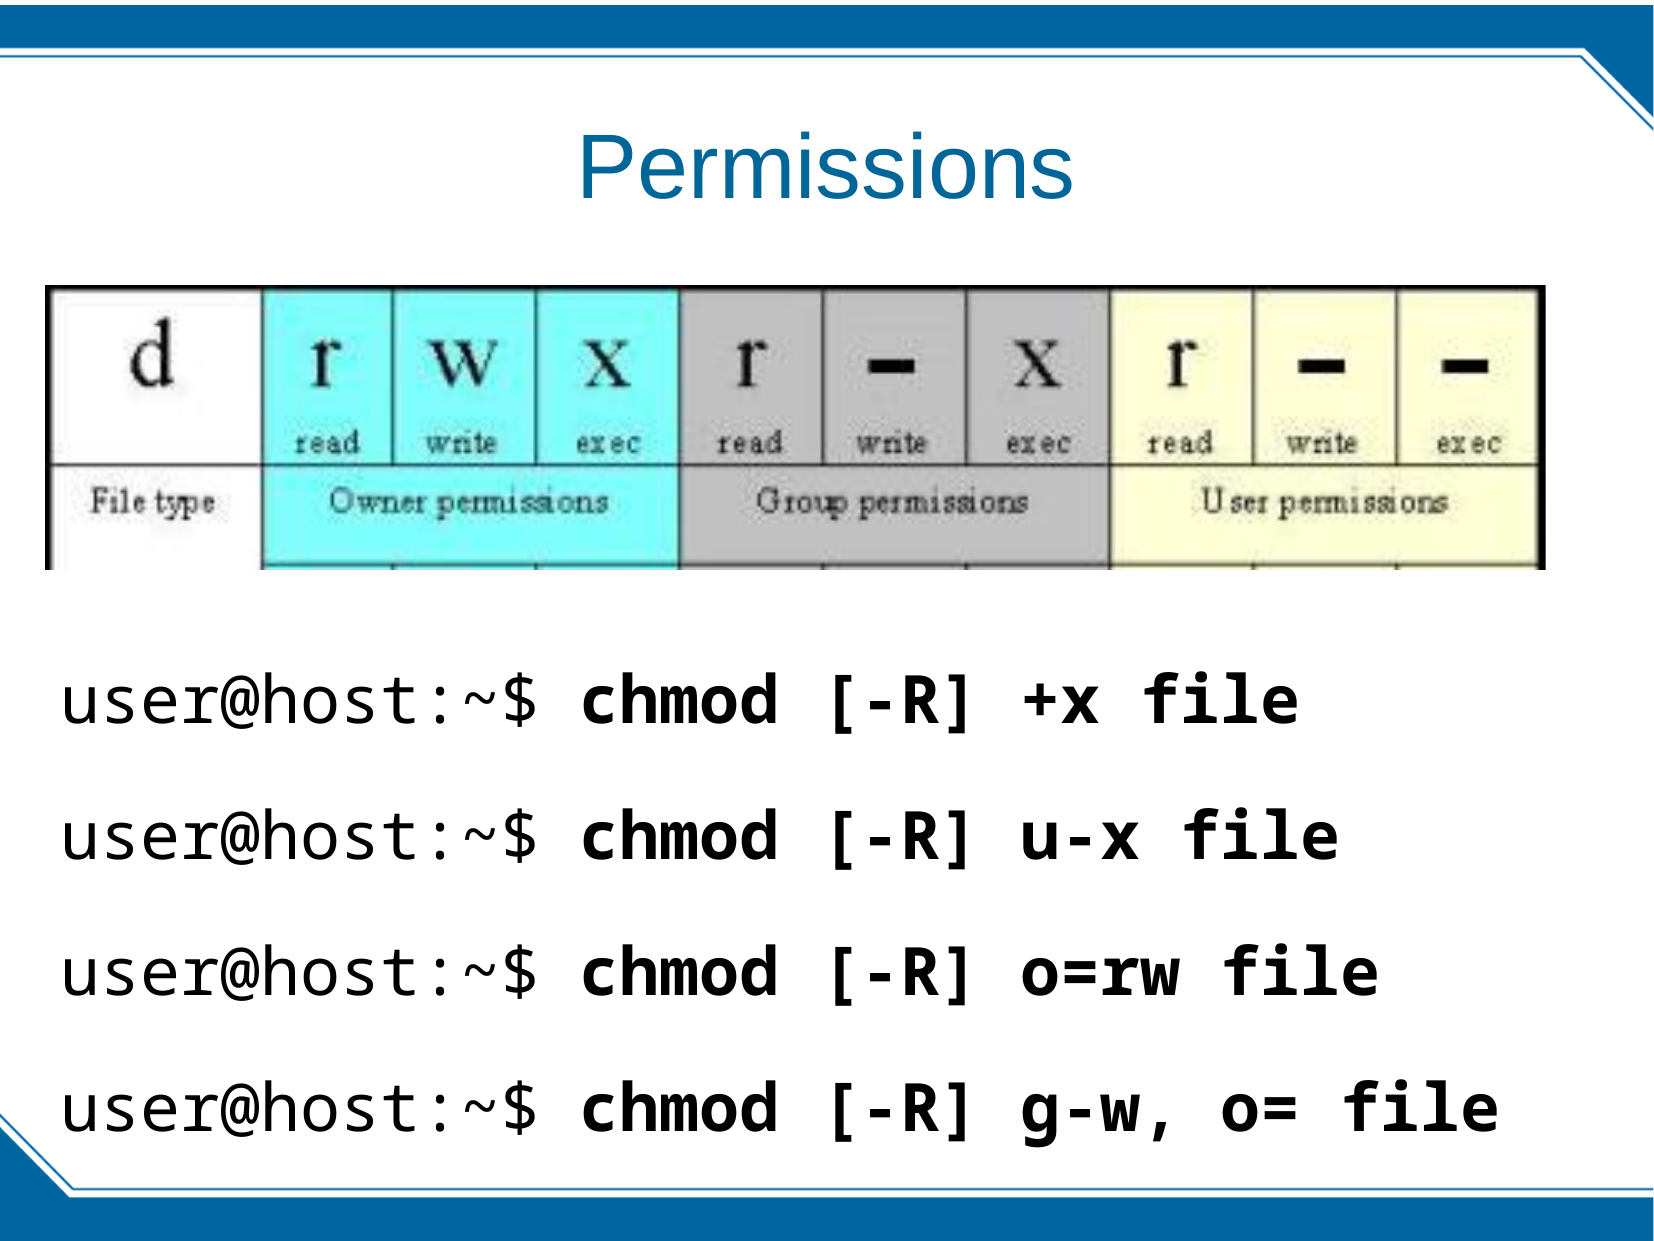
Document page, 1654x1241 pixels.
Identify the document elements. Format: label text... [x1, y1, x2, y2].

picture [0, 5, 1654, 132]
picture [0, 1113, 1654, 1241]
text_box user@host:~$ chmod [-R] +x file user@host:~$ chmod [-R] u-x file user@host:~$ chmod [-R] o=rw file user@host:~$ chmod [-R] g-w, o= file [60, 606, 1606, 1152]
picture [45, 285, 1546, 570]
title Permissions [82, 62, 1571, 271]
